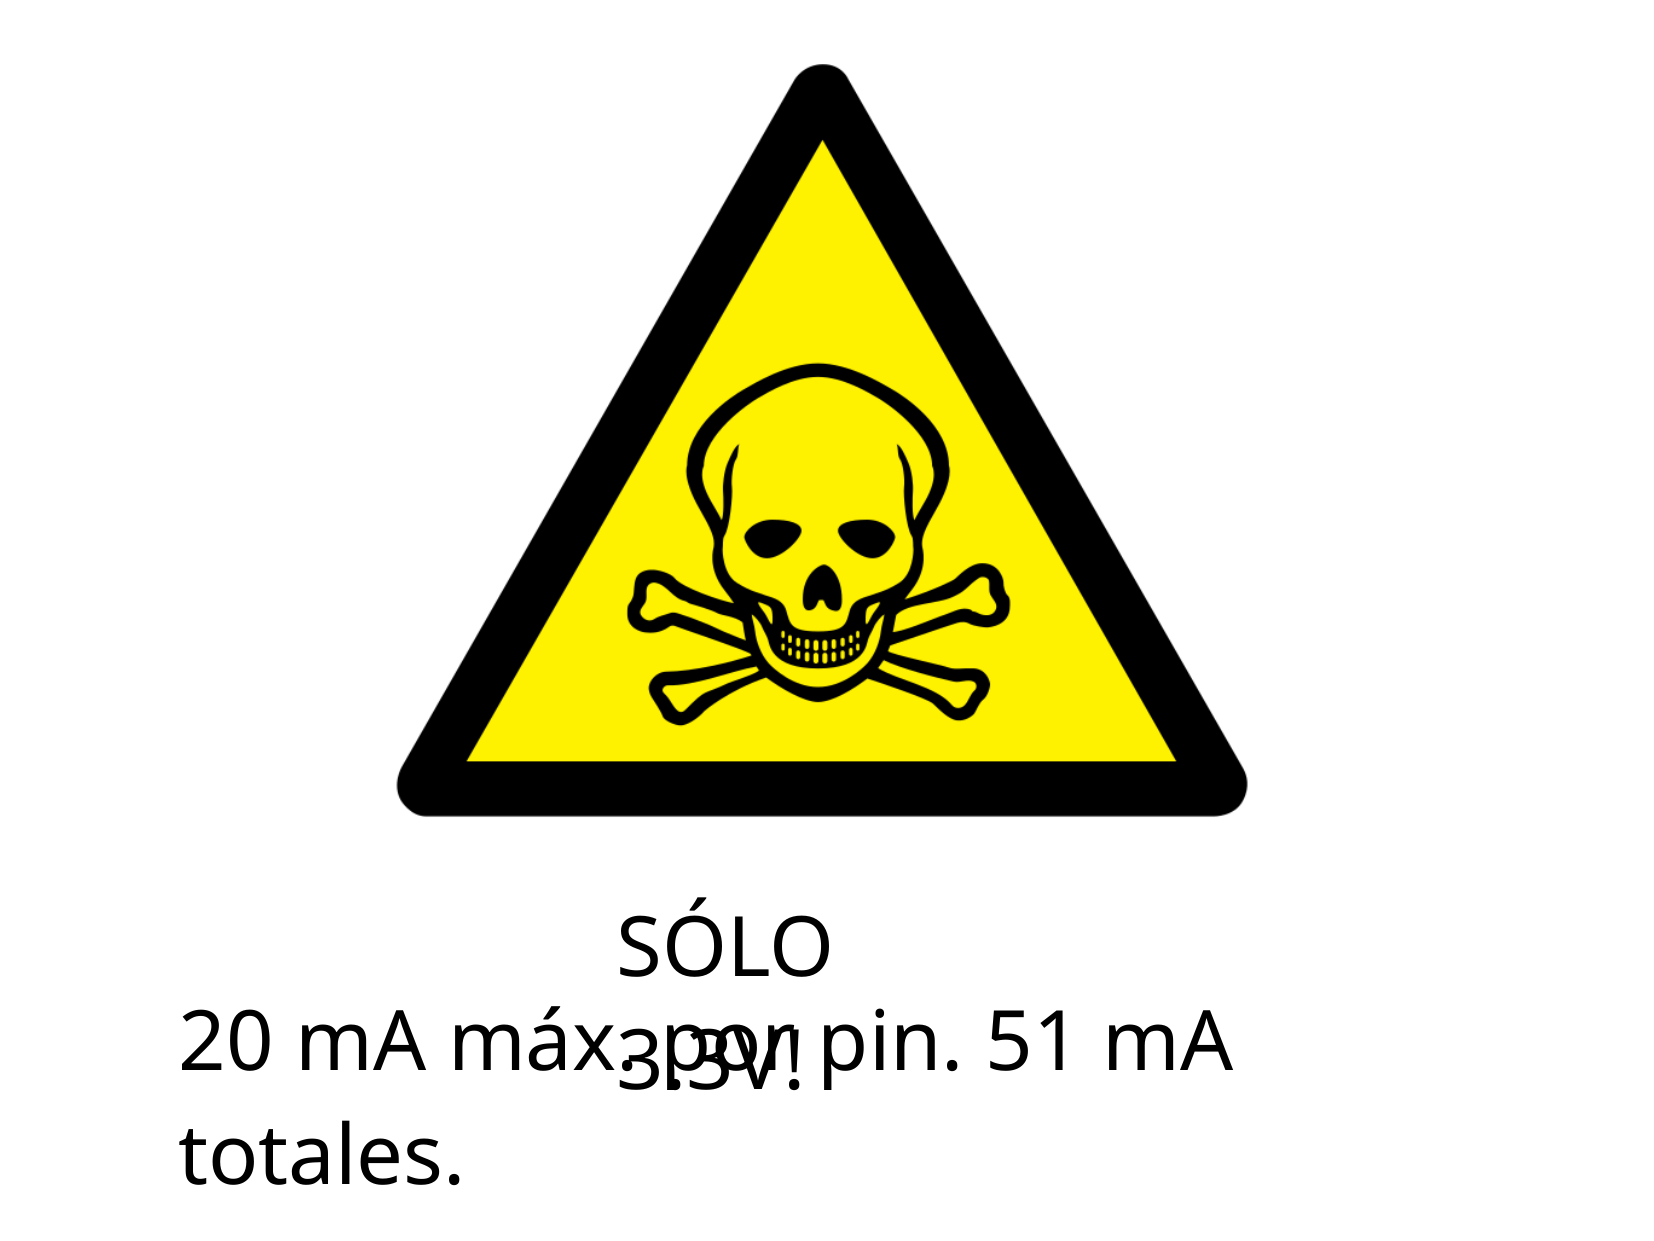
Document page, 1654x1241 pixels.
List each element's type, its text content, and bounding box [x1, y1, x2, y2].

picture [381, 5, 1273, 840]
text_box 20 mA máx. por pin. 51 mA totales. [163, 974, 1490, 1081]
text_box SÓLO 3.3V! [602, 879, 1052, 974]
